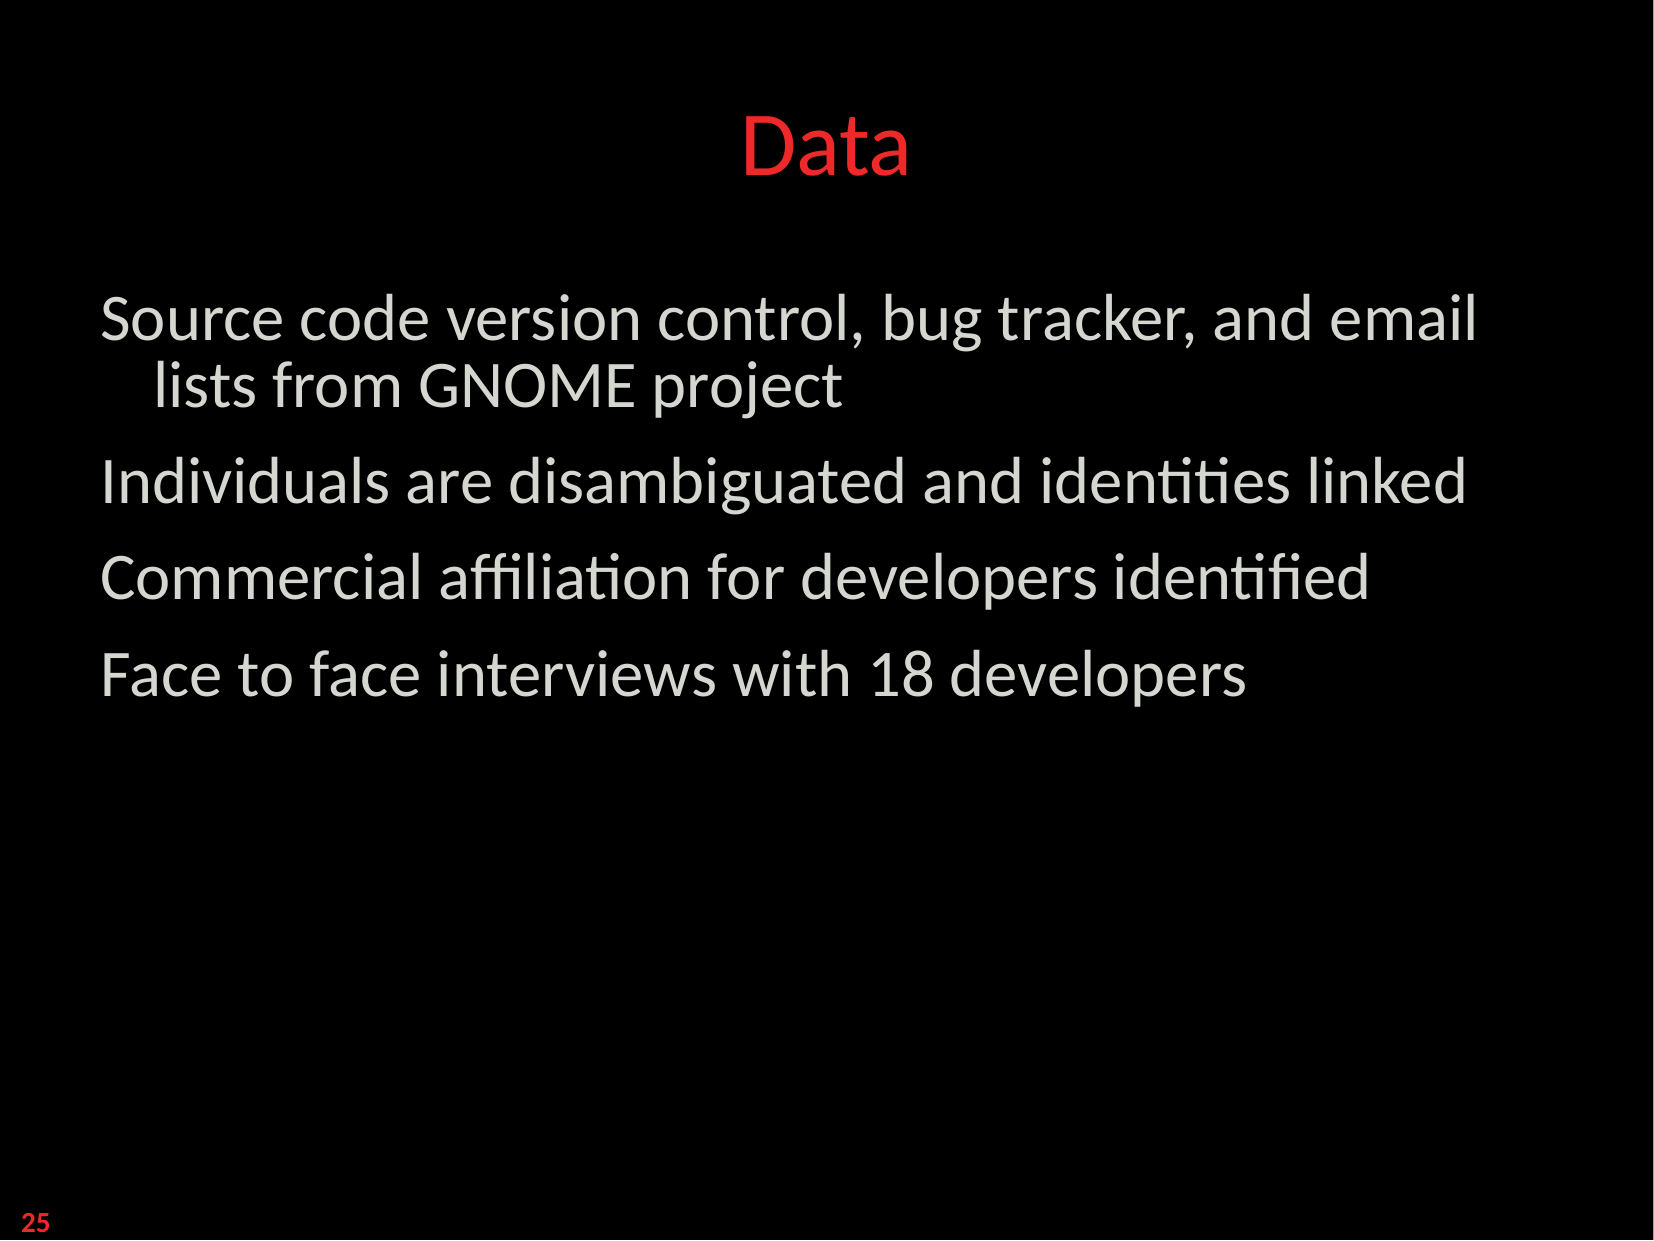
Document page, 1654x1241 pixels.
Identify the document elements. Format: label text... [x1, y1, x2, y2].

title Data [82, 56, 1571, 250]
list Source code version control, bug tracker, and email lists from GNOME project Individuals are disambiguated and identities linked Commercial affiliation for developers identified Face to face interviews with 18 developers [82, 290, 1571, 1094]
